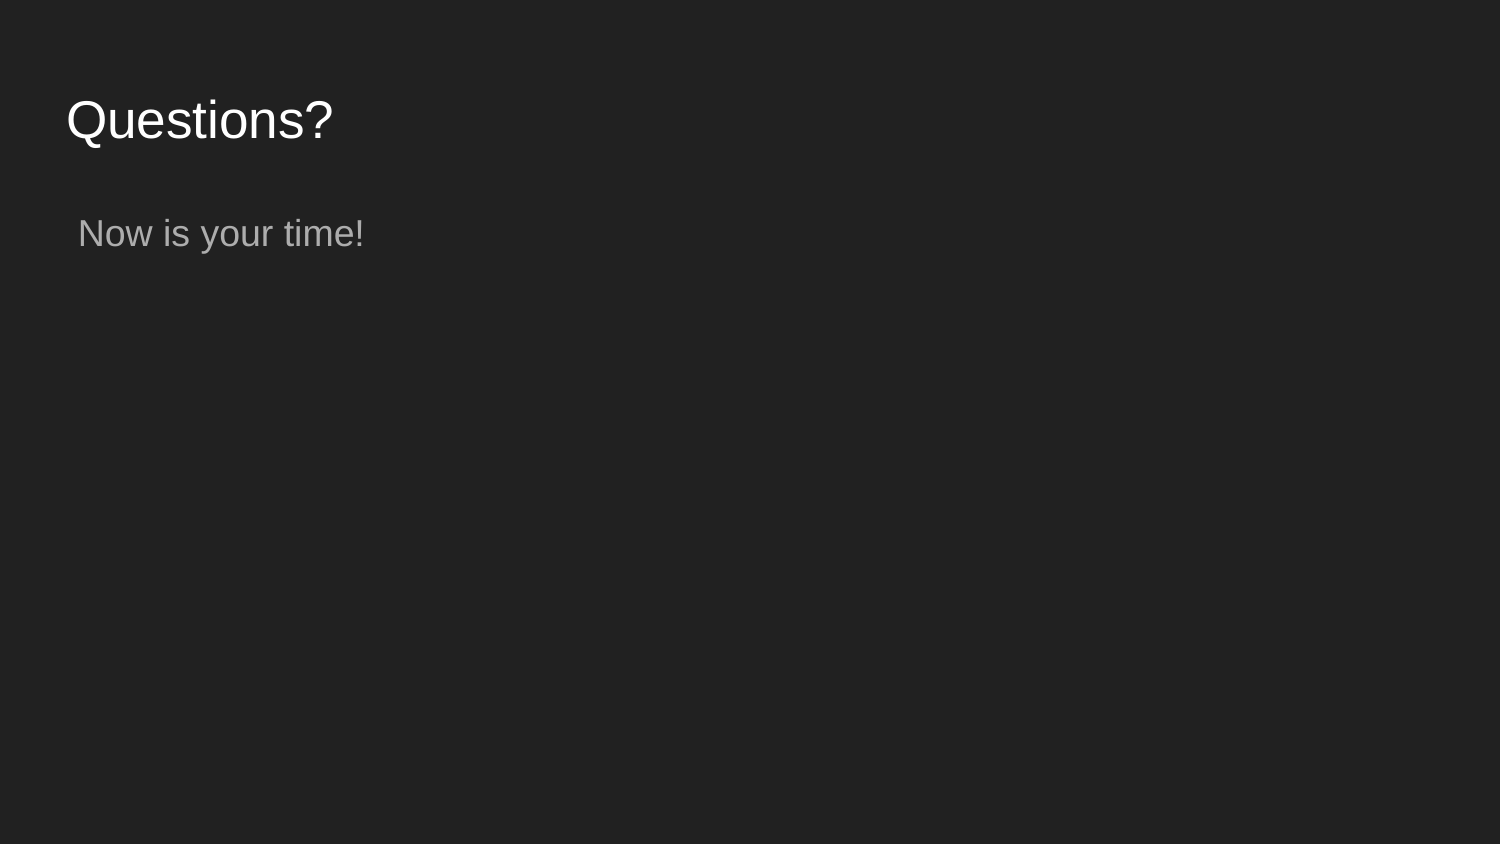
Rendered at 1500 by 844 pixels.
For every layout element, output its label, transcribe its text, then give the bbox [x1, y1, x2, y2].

title Questions? [51, 71, 1449, 165]
list Now is your time! [62, 187, 1461, 748]
